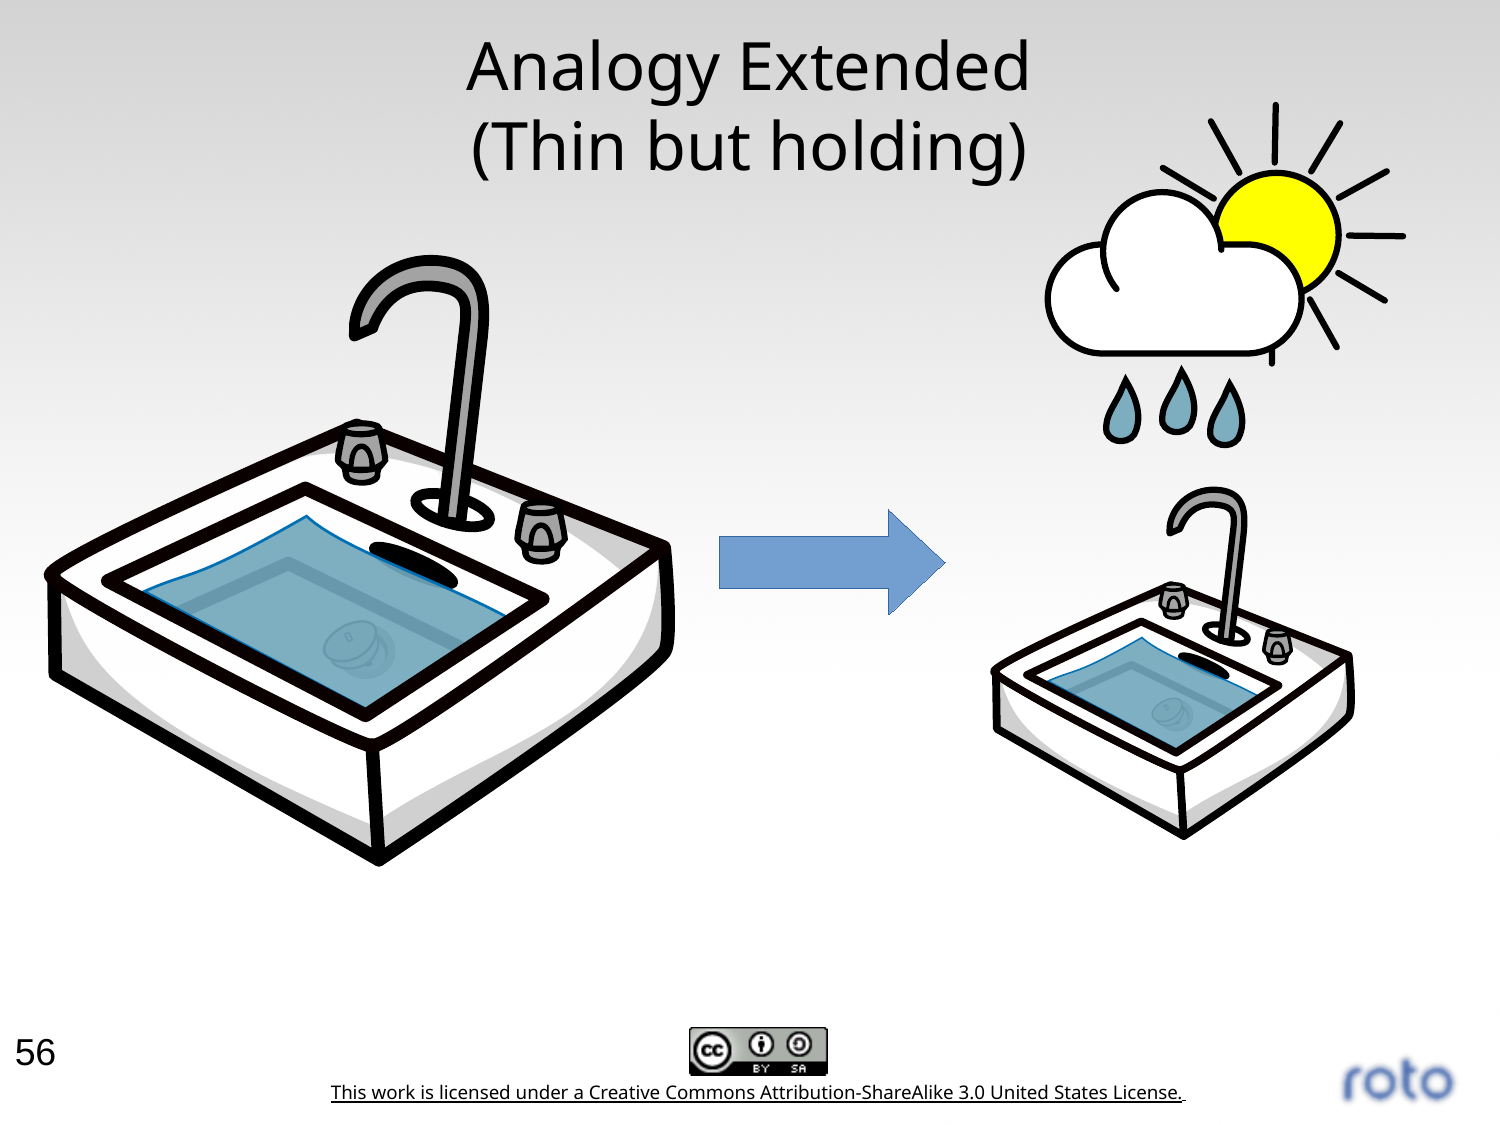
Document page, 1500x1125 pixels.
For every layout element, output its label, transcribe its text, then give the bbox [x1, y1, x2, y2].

text_box [719, 509, 946, 615]
title Analogy Extended (Thin but holding) [112, 49, 1388, 238]
picture [0, 0, 1500, 1125]
